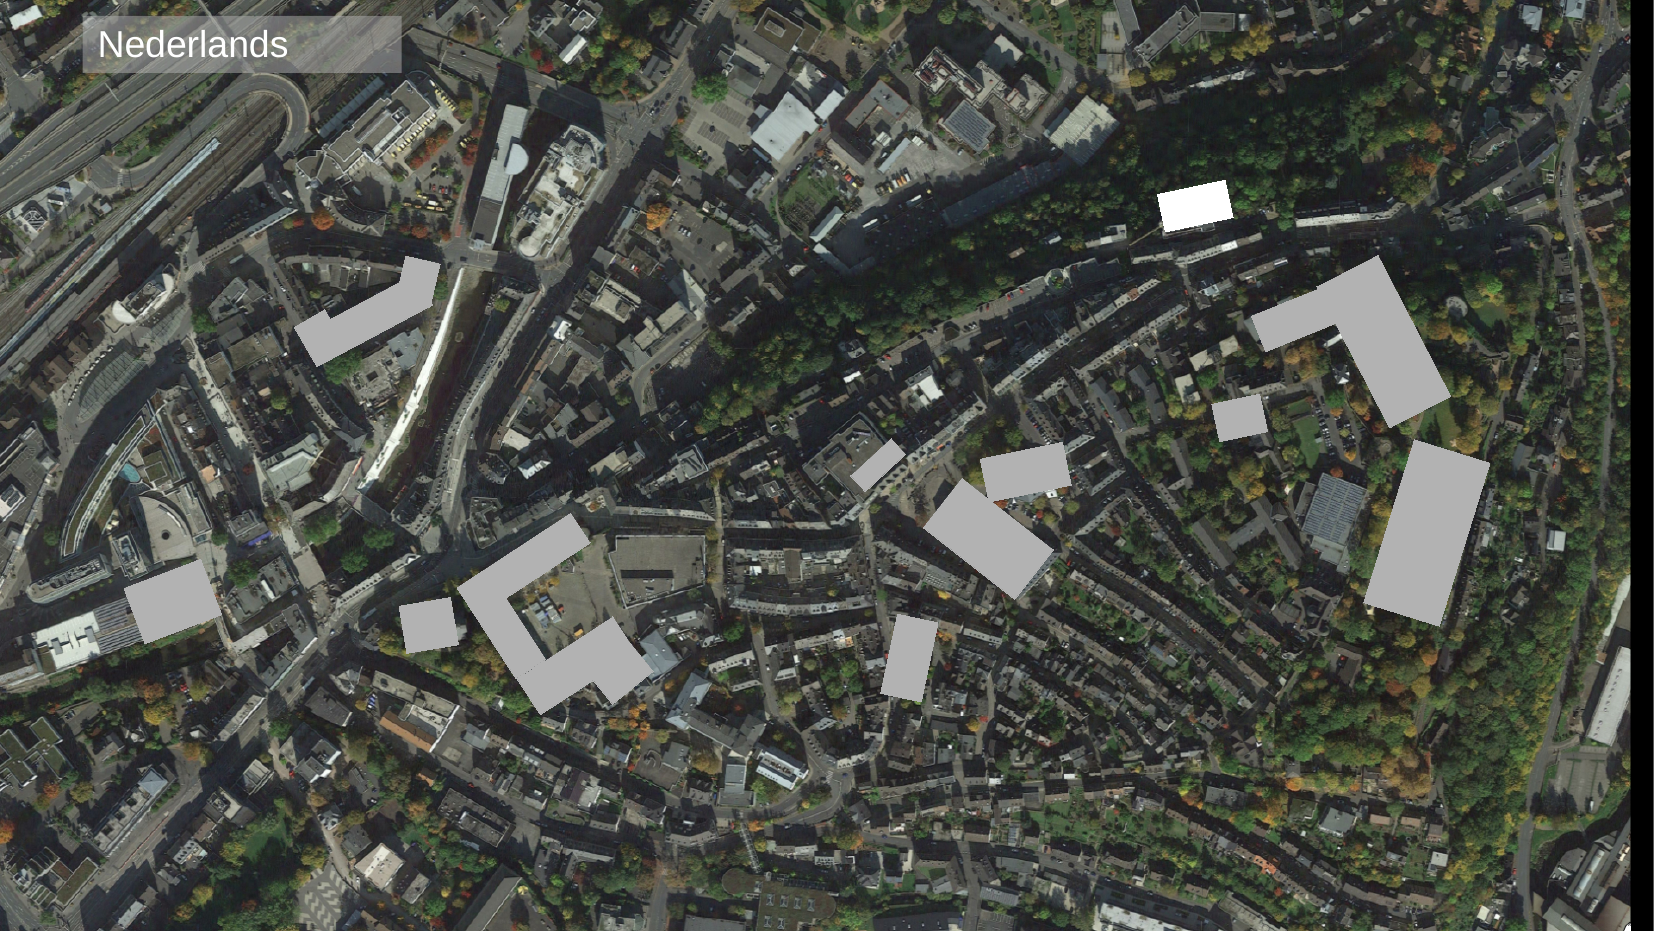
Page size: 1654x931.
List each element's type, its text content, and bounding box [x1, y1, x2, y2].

text_box [850, 438, 906, 492]
text_box [880, 614, 938, 702]
picture [0, 0, 1654, 931]
text_box [294, 256, 441, 367]
text_box [457, 513, 654, 715]
text_box [124, 559, 222, 644]
text_box [1251, 255, 1451, 428]
text_box [1157, 180, 1234, 232]
text_box [923, 442, 1072, 600]
text_box [1363, 439, 1490, 627]
text_box [399, 597, 459, 654]
text_box [1211, 394, 1268, 442]
text_box Nederlands [82, 15, 402, 73]
